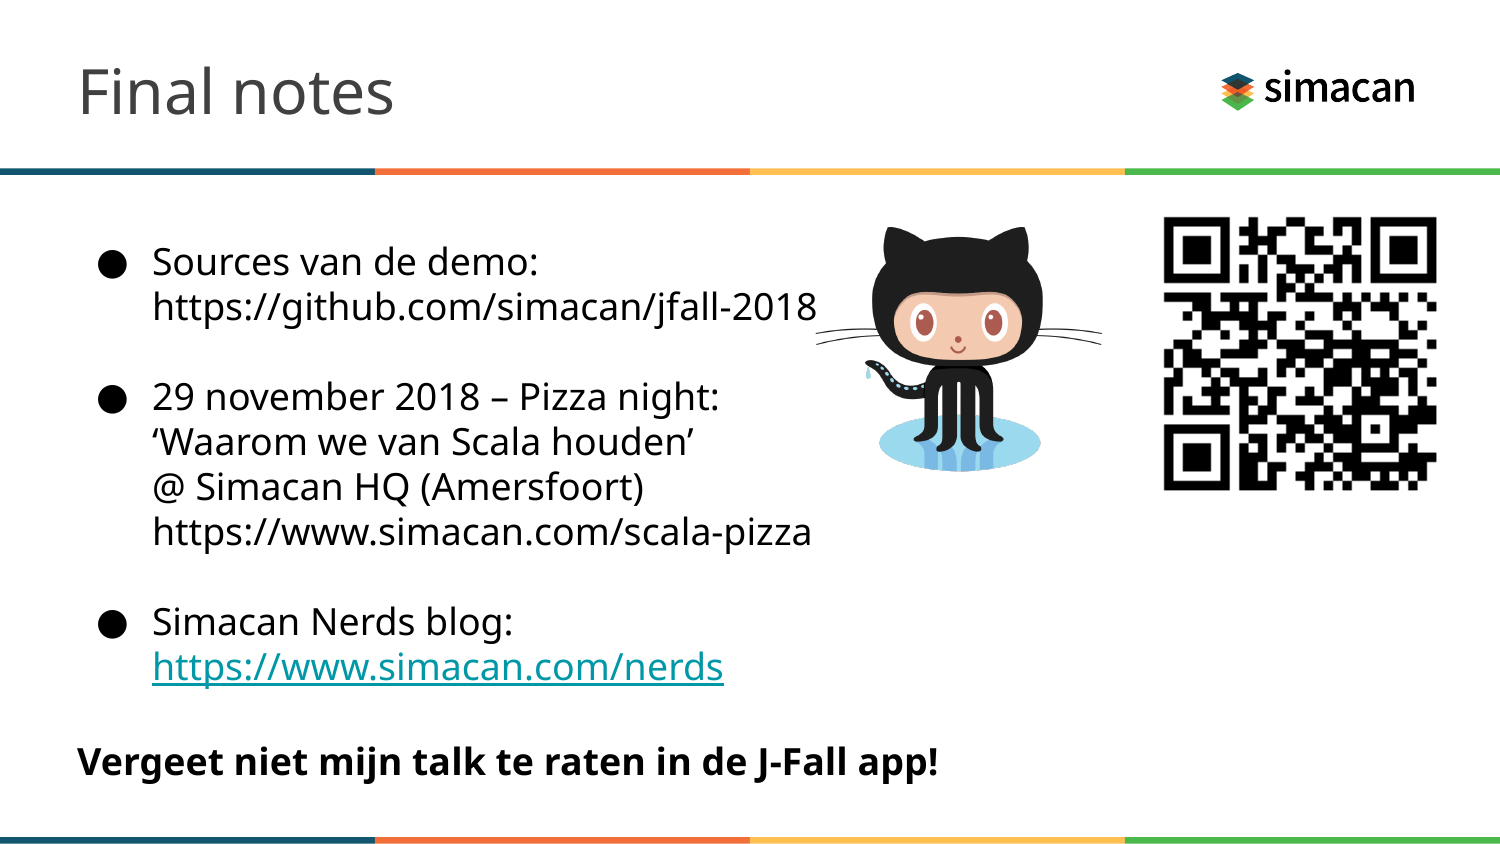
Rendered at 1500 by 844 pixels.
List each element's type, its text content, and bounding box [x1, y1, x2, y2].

picture [1144, 197, 1457, 511]
text_box [0, 837, 1500, 844]
text_box [0, 168, 1500, 175]
picture [806, 222, 1112, 477]
text_box Final notes [62, 33, 1384, 146]
picture [1221, 69, 1414, 111]
text_box Sources van de demo: https://github.com/simacan/jfall-2018 29 november 2018 – Pizza night: ‘Waarom we van Scala houden’ @ Simacan HQ (Amersfoort) https://www.simacan.com/scala-pizza Simacan Nerds blog: https://www.simacan.com/nerds Vergeet niet mijn talk te raten in de J-Fall app! [62, 222, 1384, 801]
